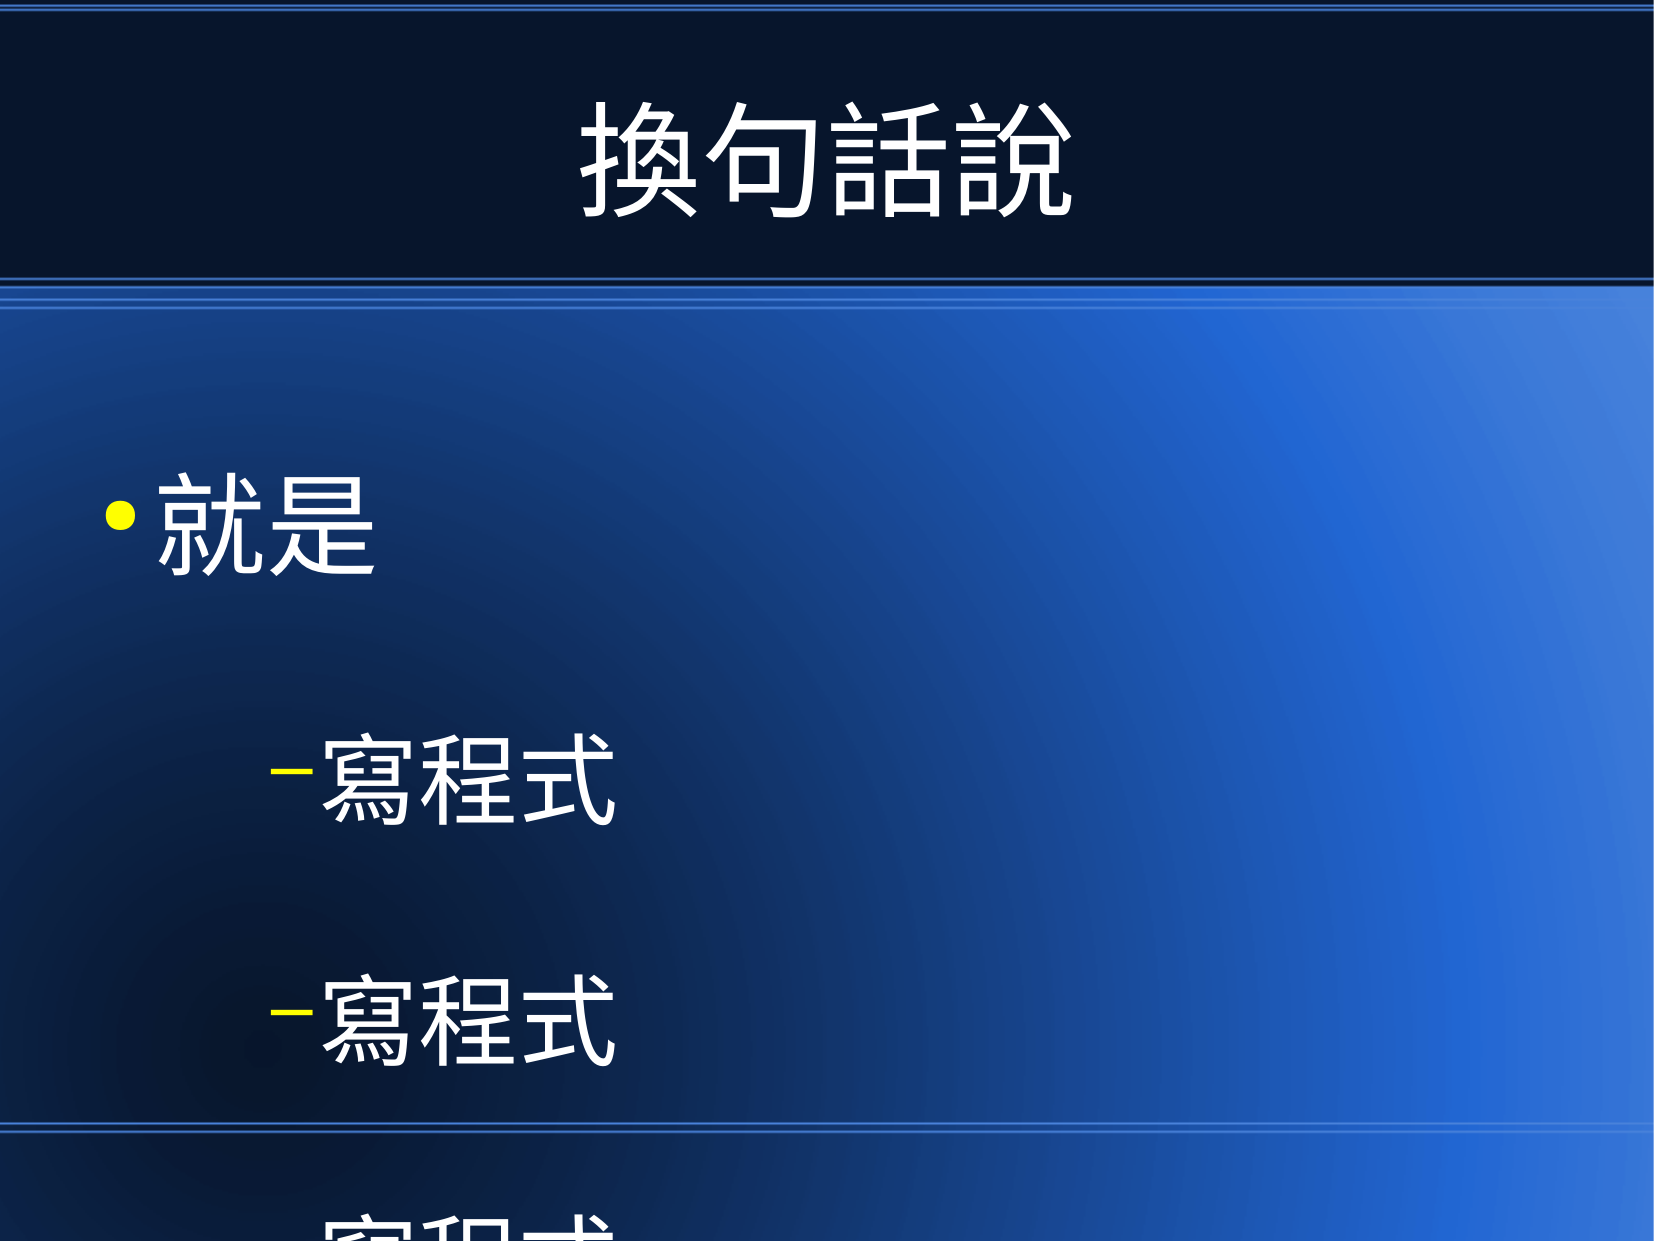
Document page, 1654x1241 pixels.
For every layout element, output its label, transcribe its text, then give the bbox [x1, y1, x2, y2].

picture [0, 0, 1654, 1241]
list 就是 寫程式 寫程式 寫程式 [82, 355, 1571, 1241]
title 換句話說 [82, 49, 1571, 257]
